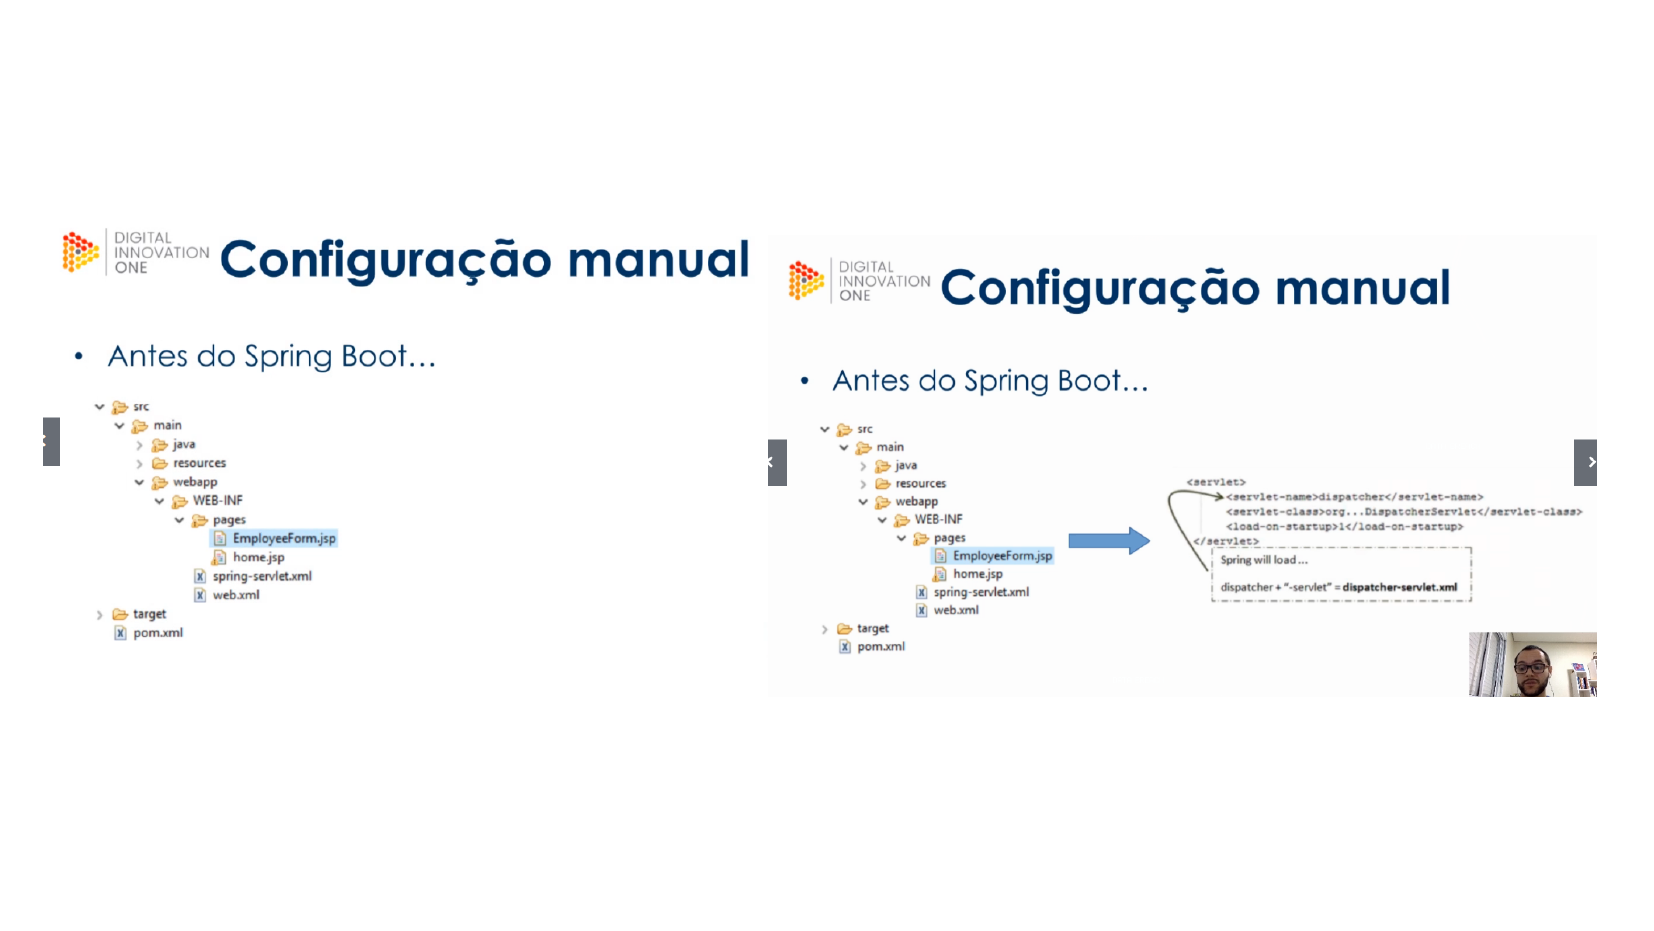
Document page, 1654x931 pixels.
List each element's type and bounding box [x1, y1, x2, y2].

picture [43, 207, 1597, 697]
